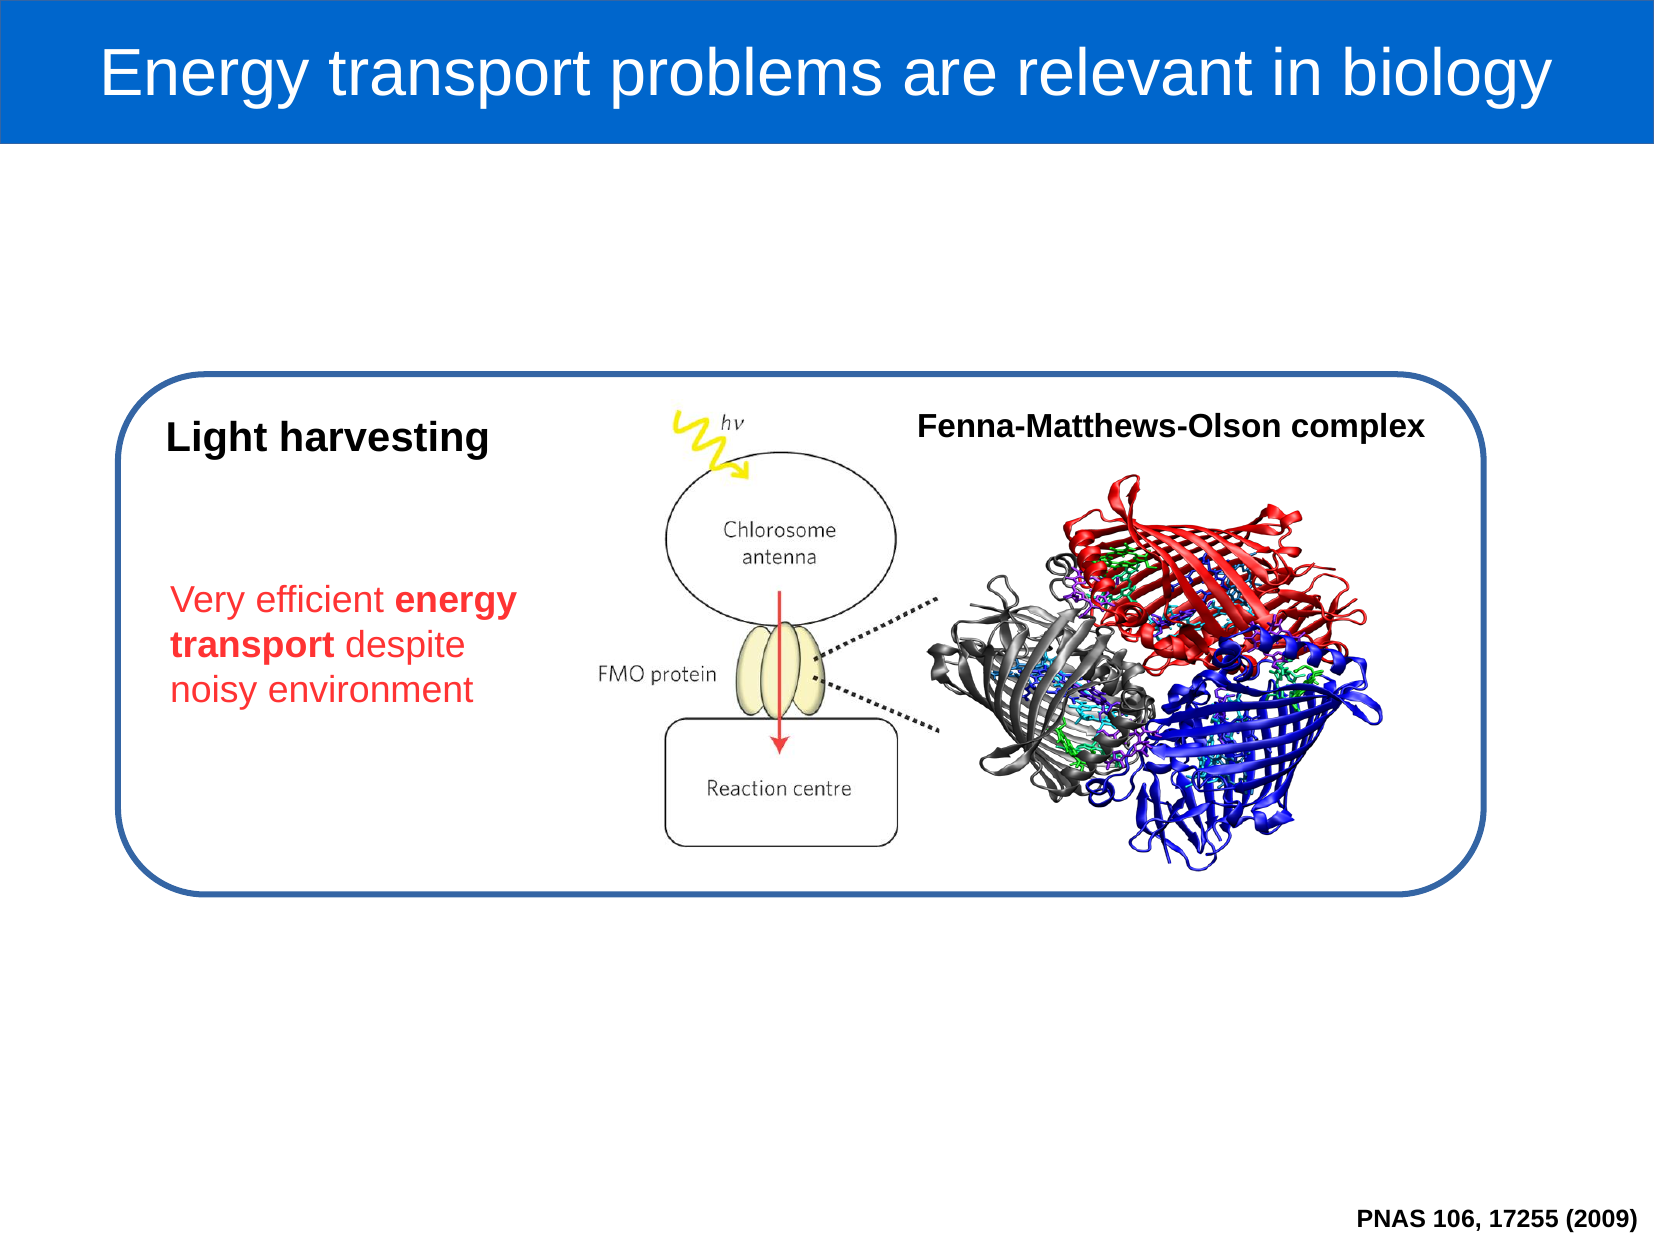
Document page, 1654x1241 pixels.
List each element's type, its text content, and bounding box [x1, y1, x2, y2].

text_box Fenna-Matthews-Olson complex [902, 399, 1536, 461]
text_box Very efficient energy transport despite noisy environment [155, 567, 532, 718]
title Energy transport problems are relevant in biology [0, 2, 1654, 144]
text_box PNAS 106, 17255 (2009) [1341, 1197, 1654, 1241]
picture [596, 399, 1385, 874]
text_box [117, 374, 1484, 895]
text_box Light harvesting [150, 402, 506, 468]
